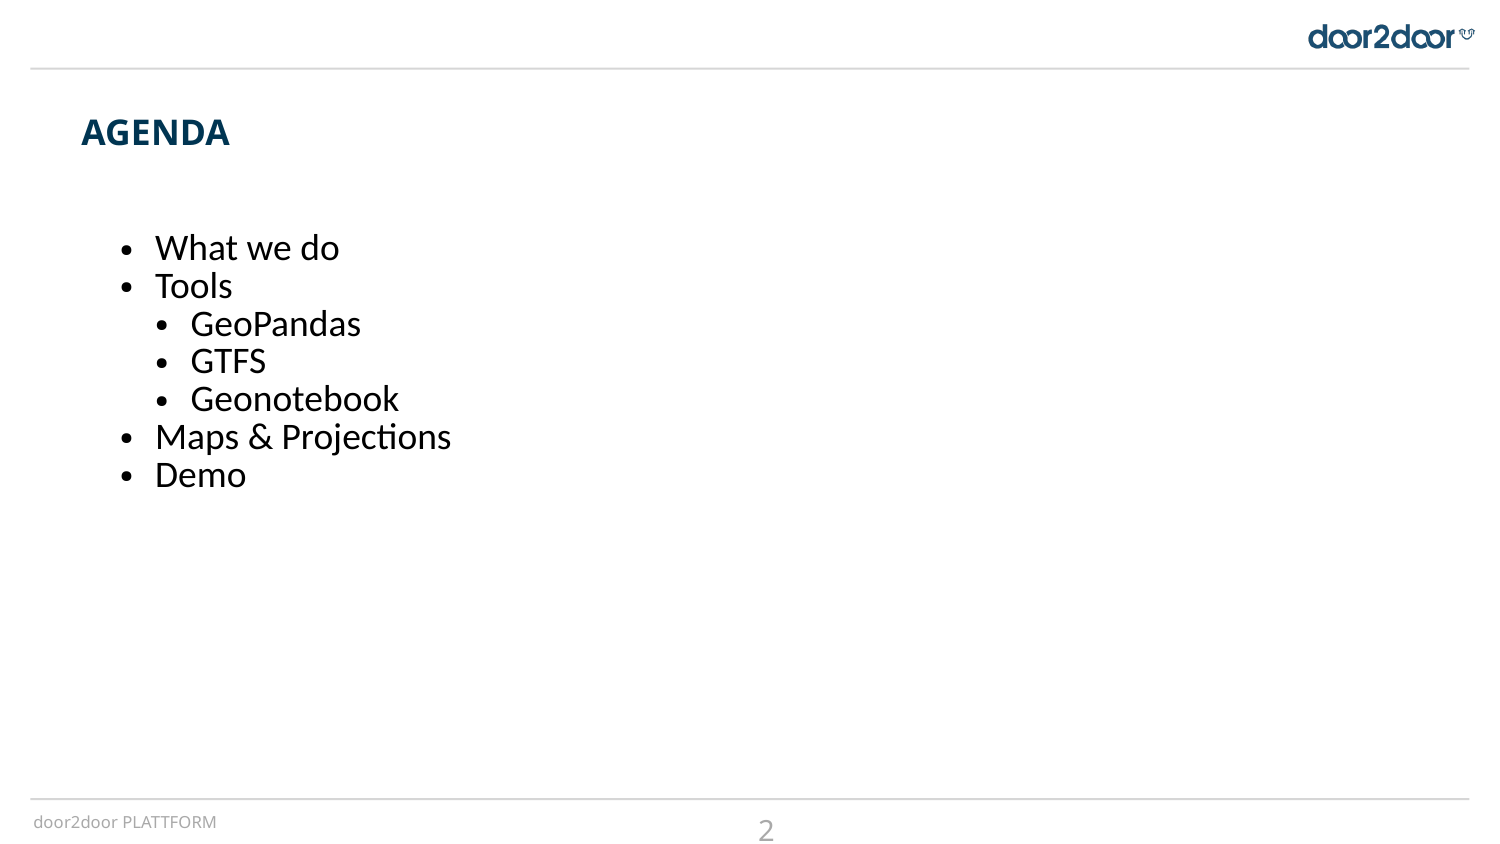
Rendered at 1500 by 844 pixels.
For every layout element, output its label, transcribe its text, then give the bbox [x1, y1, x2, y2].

title AGENDA [75, 101, 1188, 162]
picture [1306, 22, 1477, 50]
slide_number <number> [737, 809, 778, 835]
text_box What we do Tools GeoPandas GTFS Geonotebook Maps & Projections Demo [105, 225, 1411, 501]
